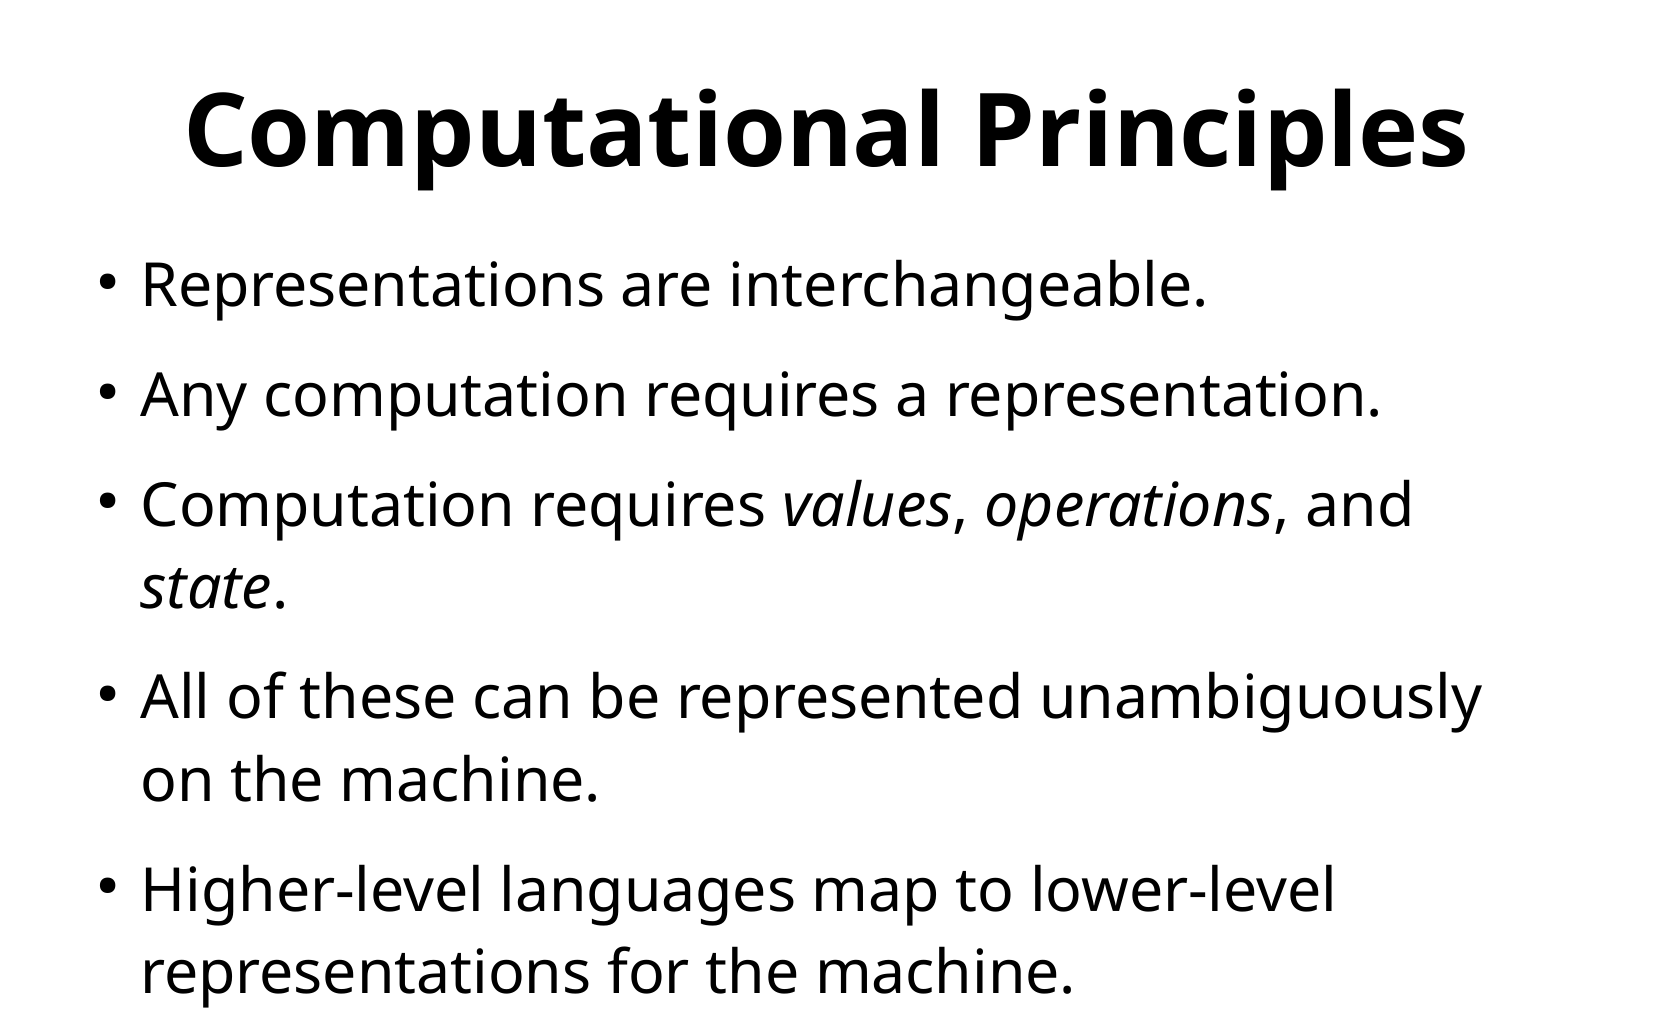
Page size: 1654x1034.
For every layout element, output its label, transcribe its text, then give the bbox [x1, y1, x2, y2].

title Computational Principles [82, 41, 1571, 214]
list Representations are interchangeable. Any computation requires a representation. Computation requires values, operations, and state. All of these can be represented unambiguously on the machine. Higher-level languages map to lower-level representations for the machine. [82, 241, 1571, 1013]
